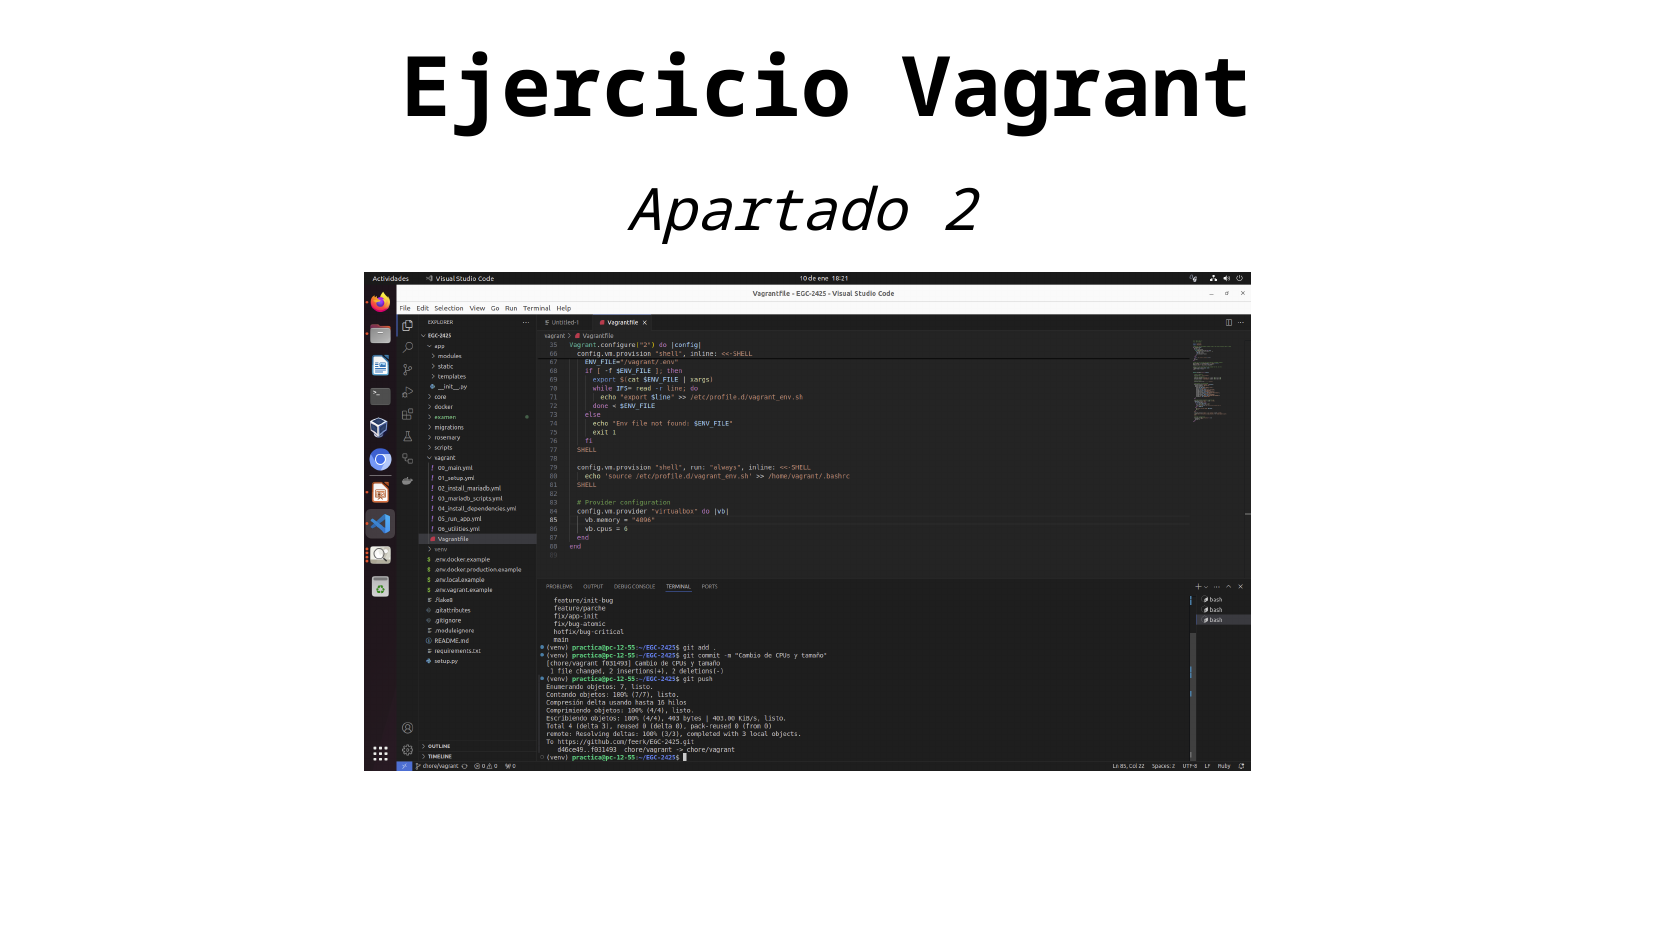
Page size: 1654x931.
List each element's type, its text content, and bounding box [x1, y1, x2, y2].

picture [364, 272, 1251, 771]
subtitle [82, 217, 1571, 758]
title Ejercicio Vagrant Apartado 2 [82, 57, 1571, 217]
